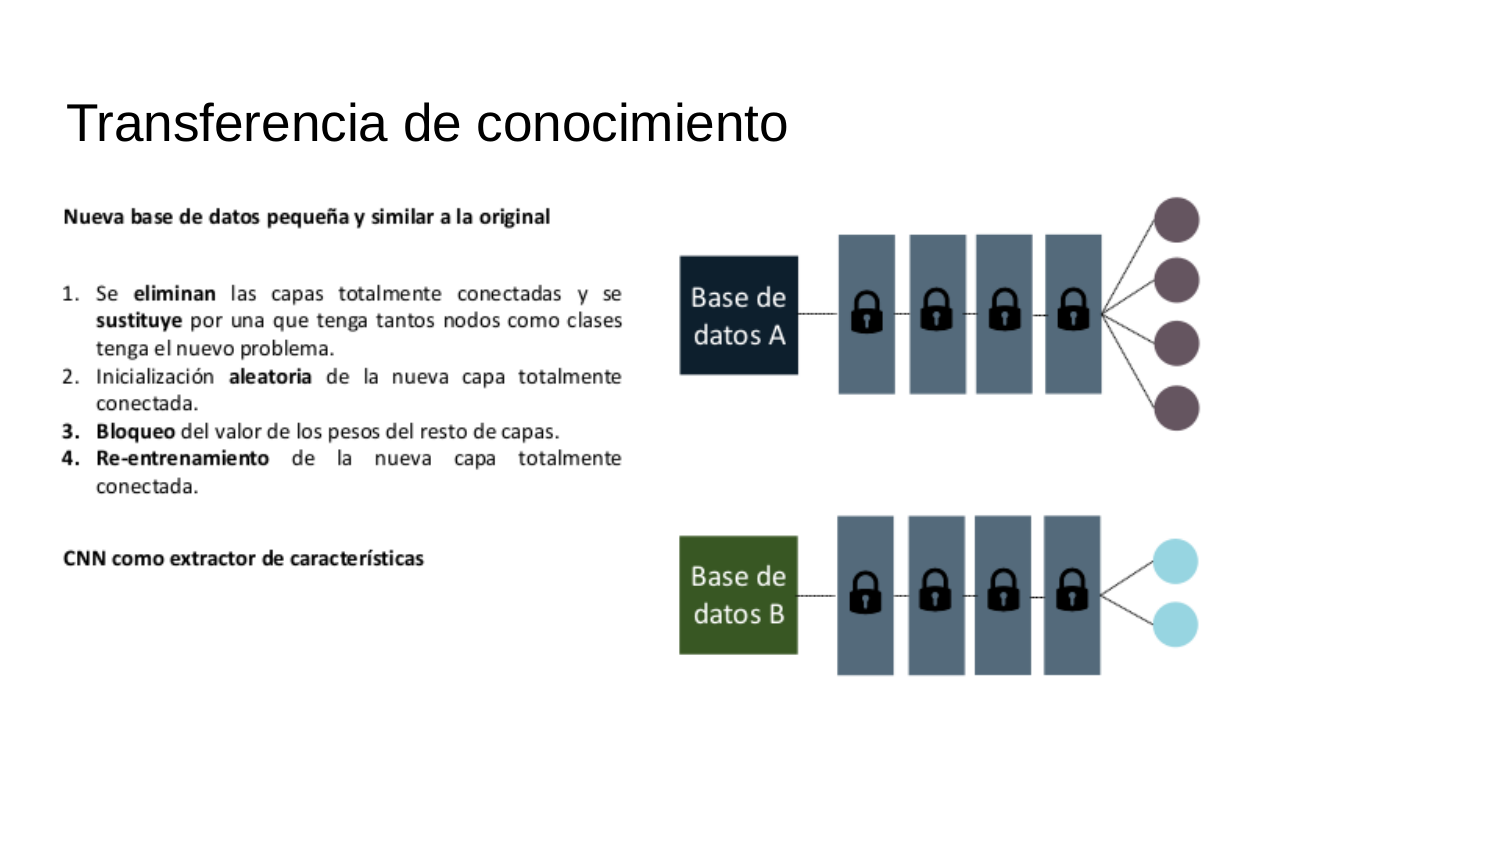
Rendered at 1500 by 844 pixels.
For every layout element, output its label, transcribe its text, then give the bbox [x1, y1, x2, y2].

title Transferencia de conocimiento [51, 72, 1449, 167]
picture [51, 188, 1205, 691]
